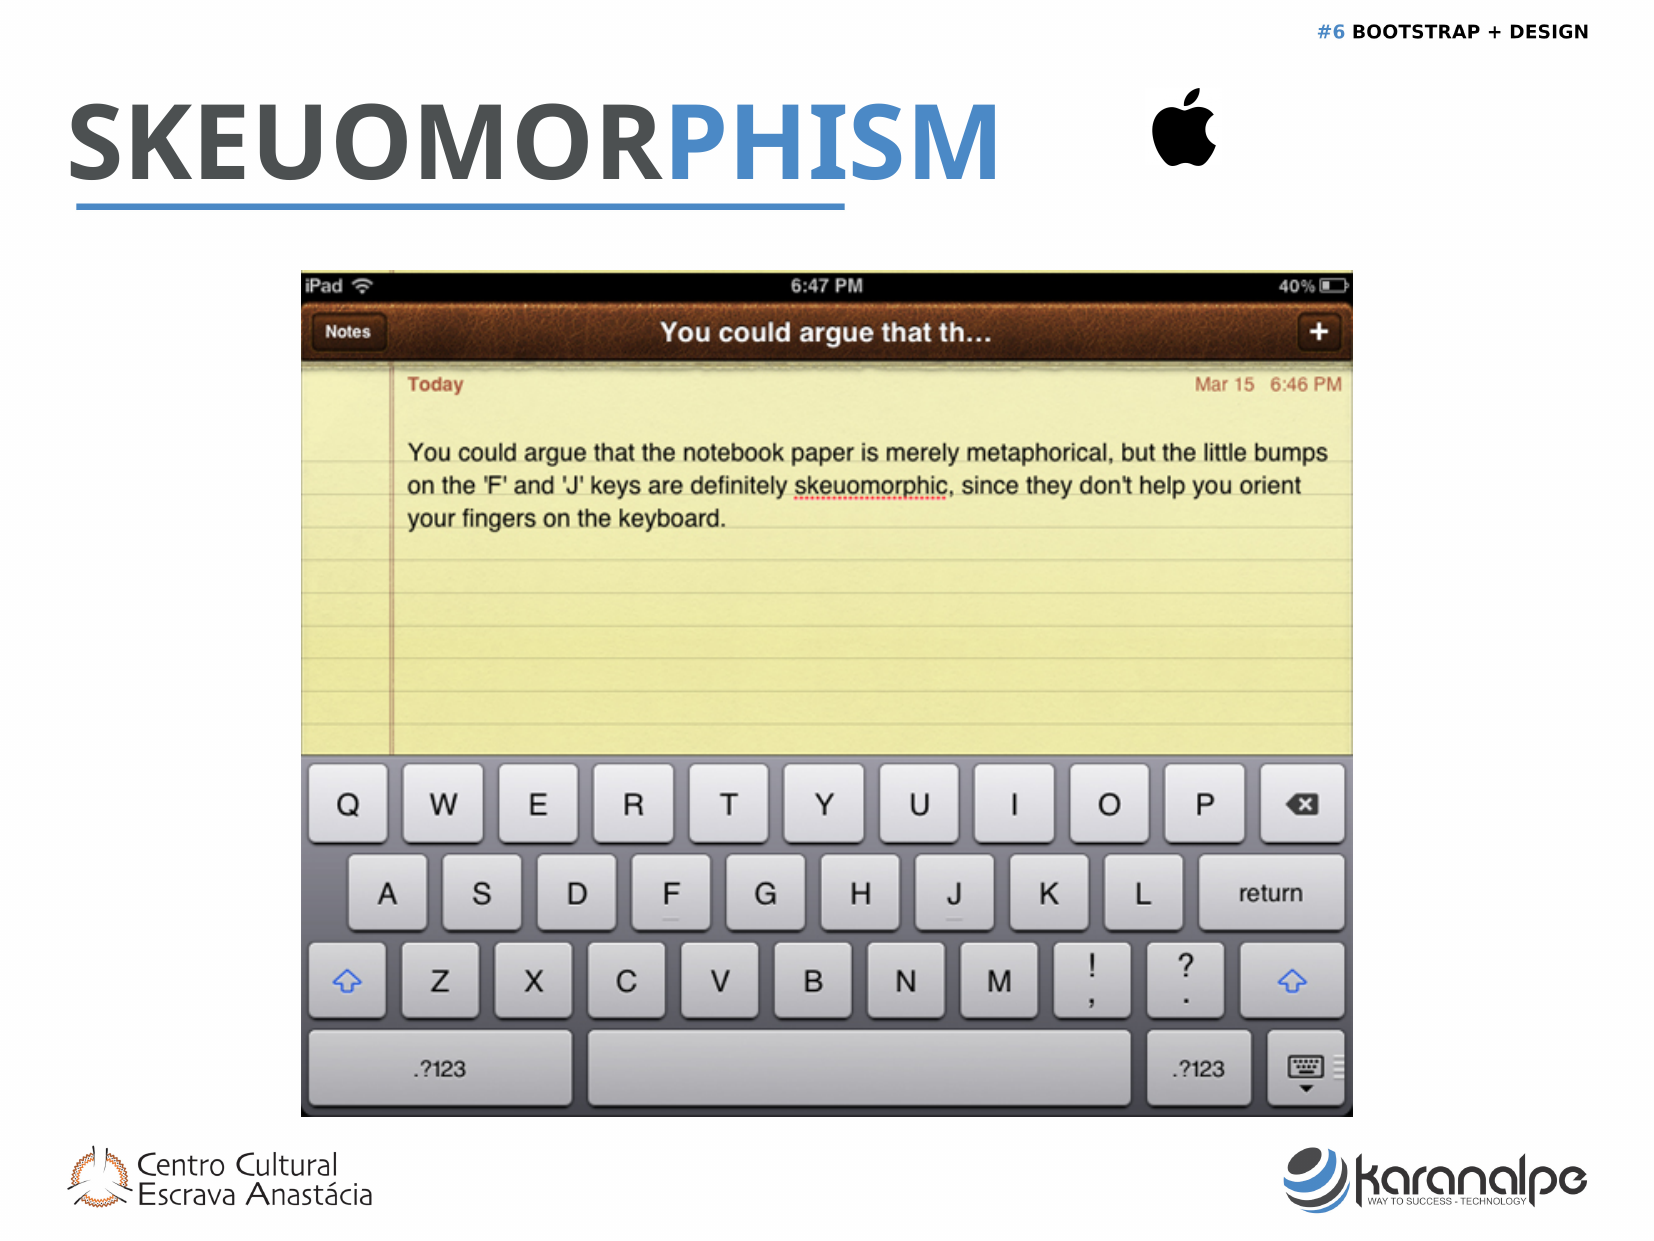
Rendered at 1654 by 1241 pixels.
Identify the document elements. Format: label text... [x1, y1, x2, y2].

picture [0, 0, 1654, 1241]
title SKEUOMORPHISM [66, 35, 1555, 243]
